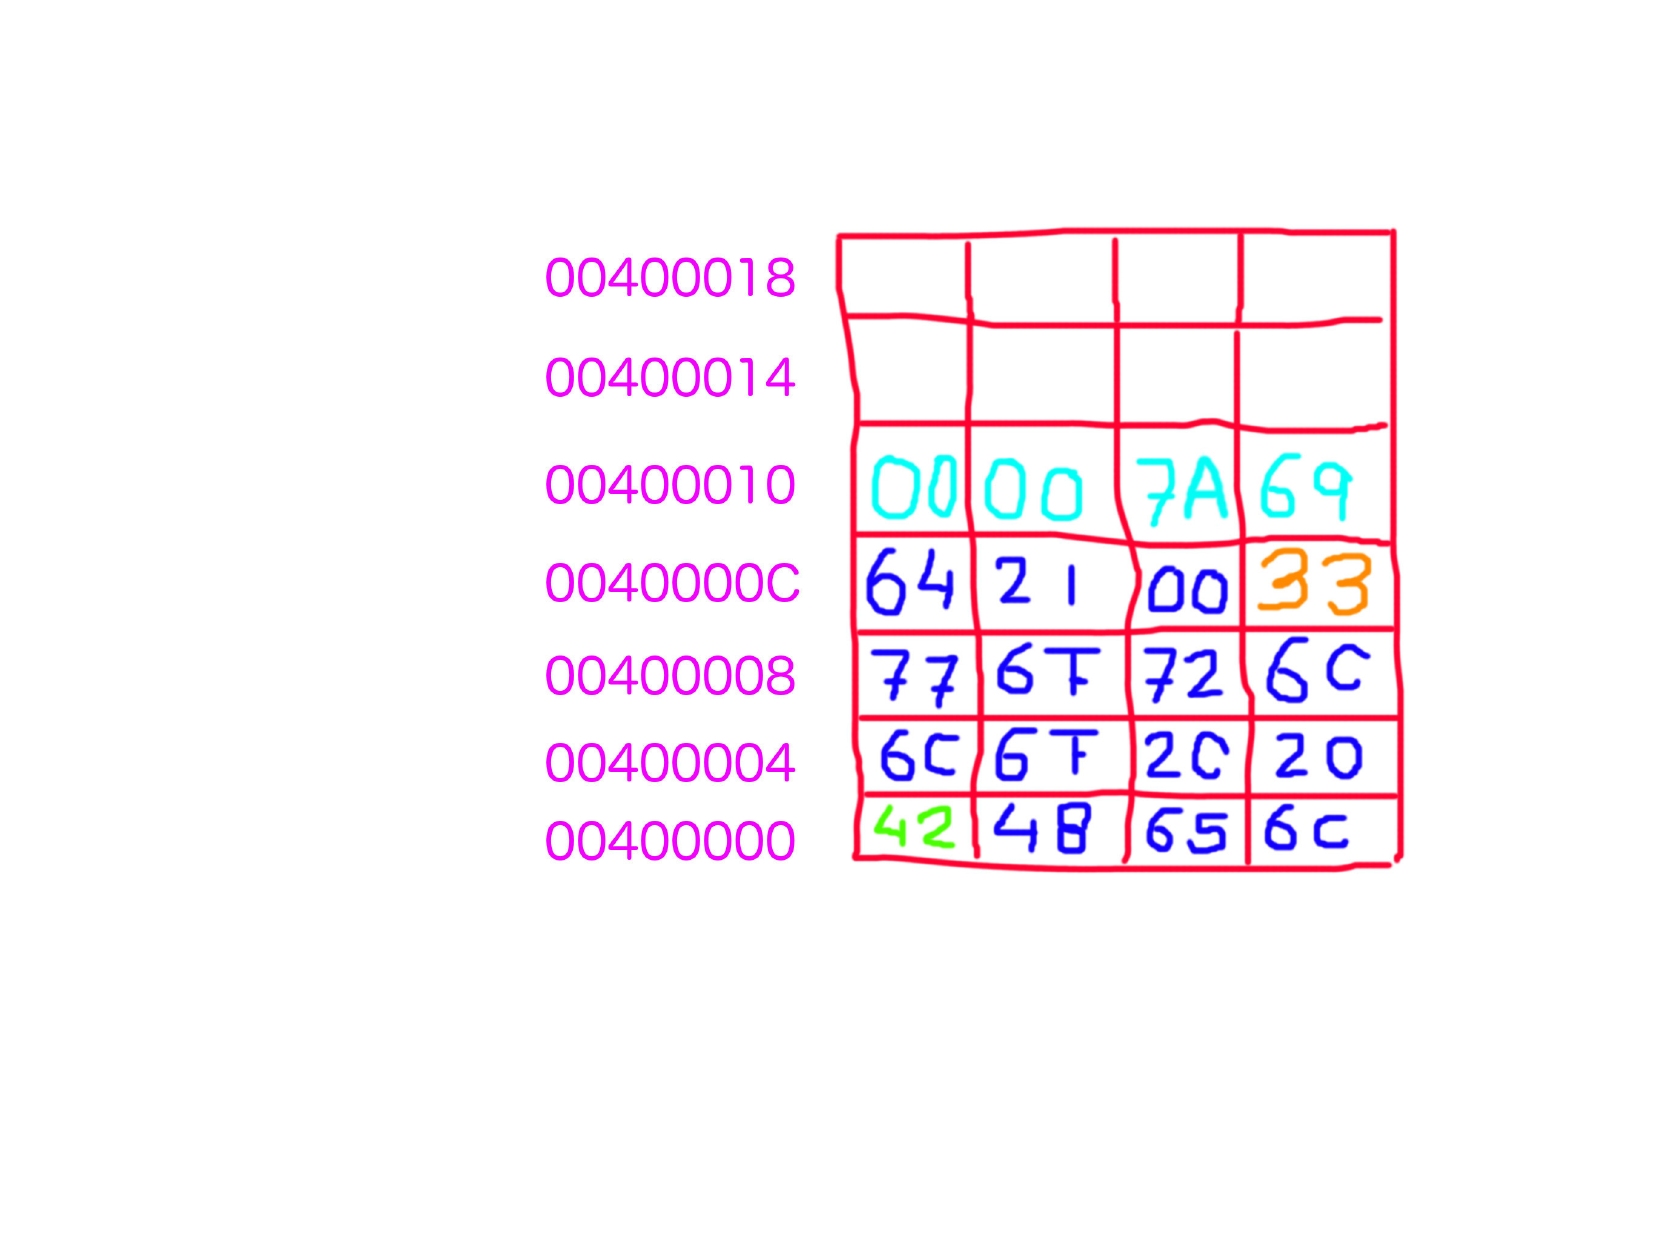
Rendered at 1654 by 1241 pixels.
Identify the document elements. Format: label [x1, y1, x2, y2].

picture [206, 0, 1447, 1237]
